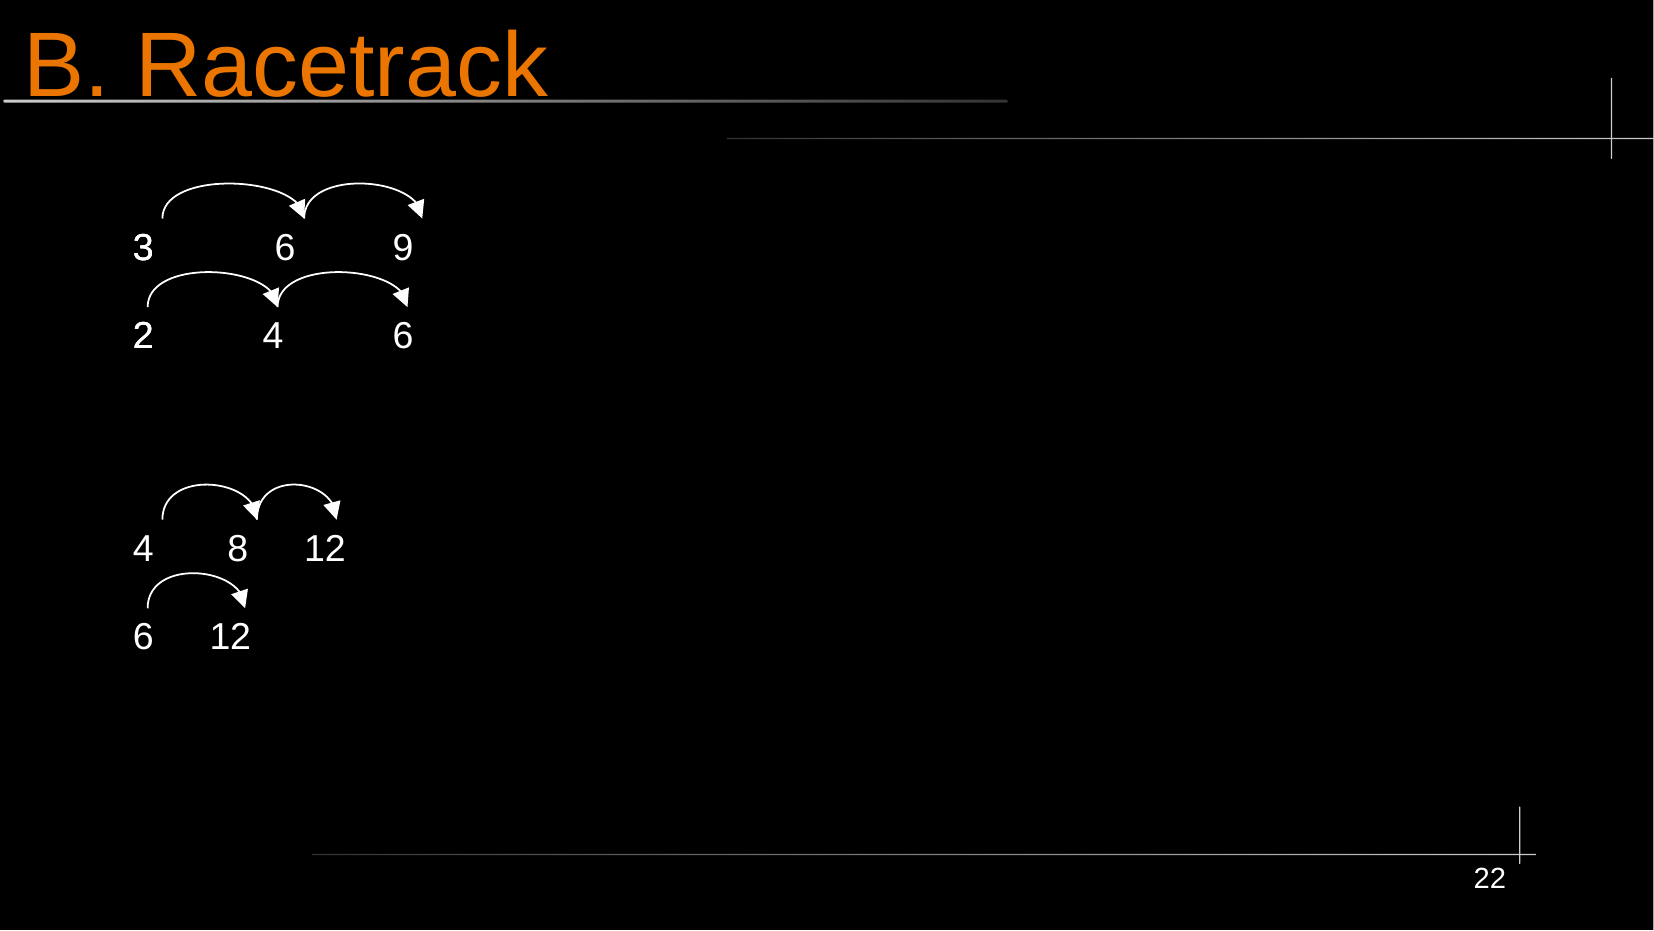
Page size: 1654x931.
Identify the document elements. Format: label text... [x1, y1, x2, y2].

text_box 12 [194, 608, 296, 666]
text_box 8 [212, 519, 289, 577]
text_box 4 [248, 307, 308, 364]
text_box 9 [377, 218, 467, 276]
text_box 6 [259, 218, 349, 276]
text_box 2 [118, 307, 178, 364]
text_box 6 [118, 608, 178, 666]
text_box 3 [118, 218, 207, 276]
text_box 6 [377, 307, 438, 364]
text_box 4 [118, 519, 207, 577]
title B. Racetrack [23, 11, 1589, 119]
text_box 12 [289, 519, 384, 577]
